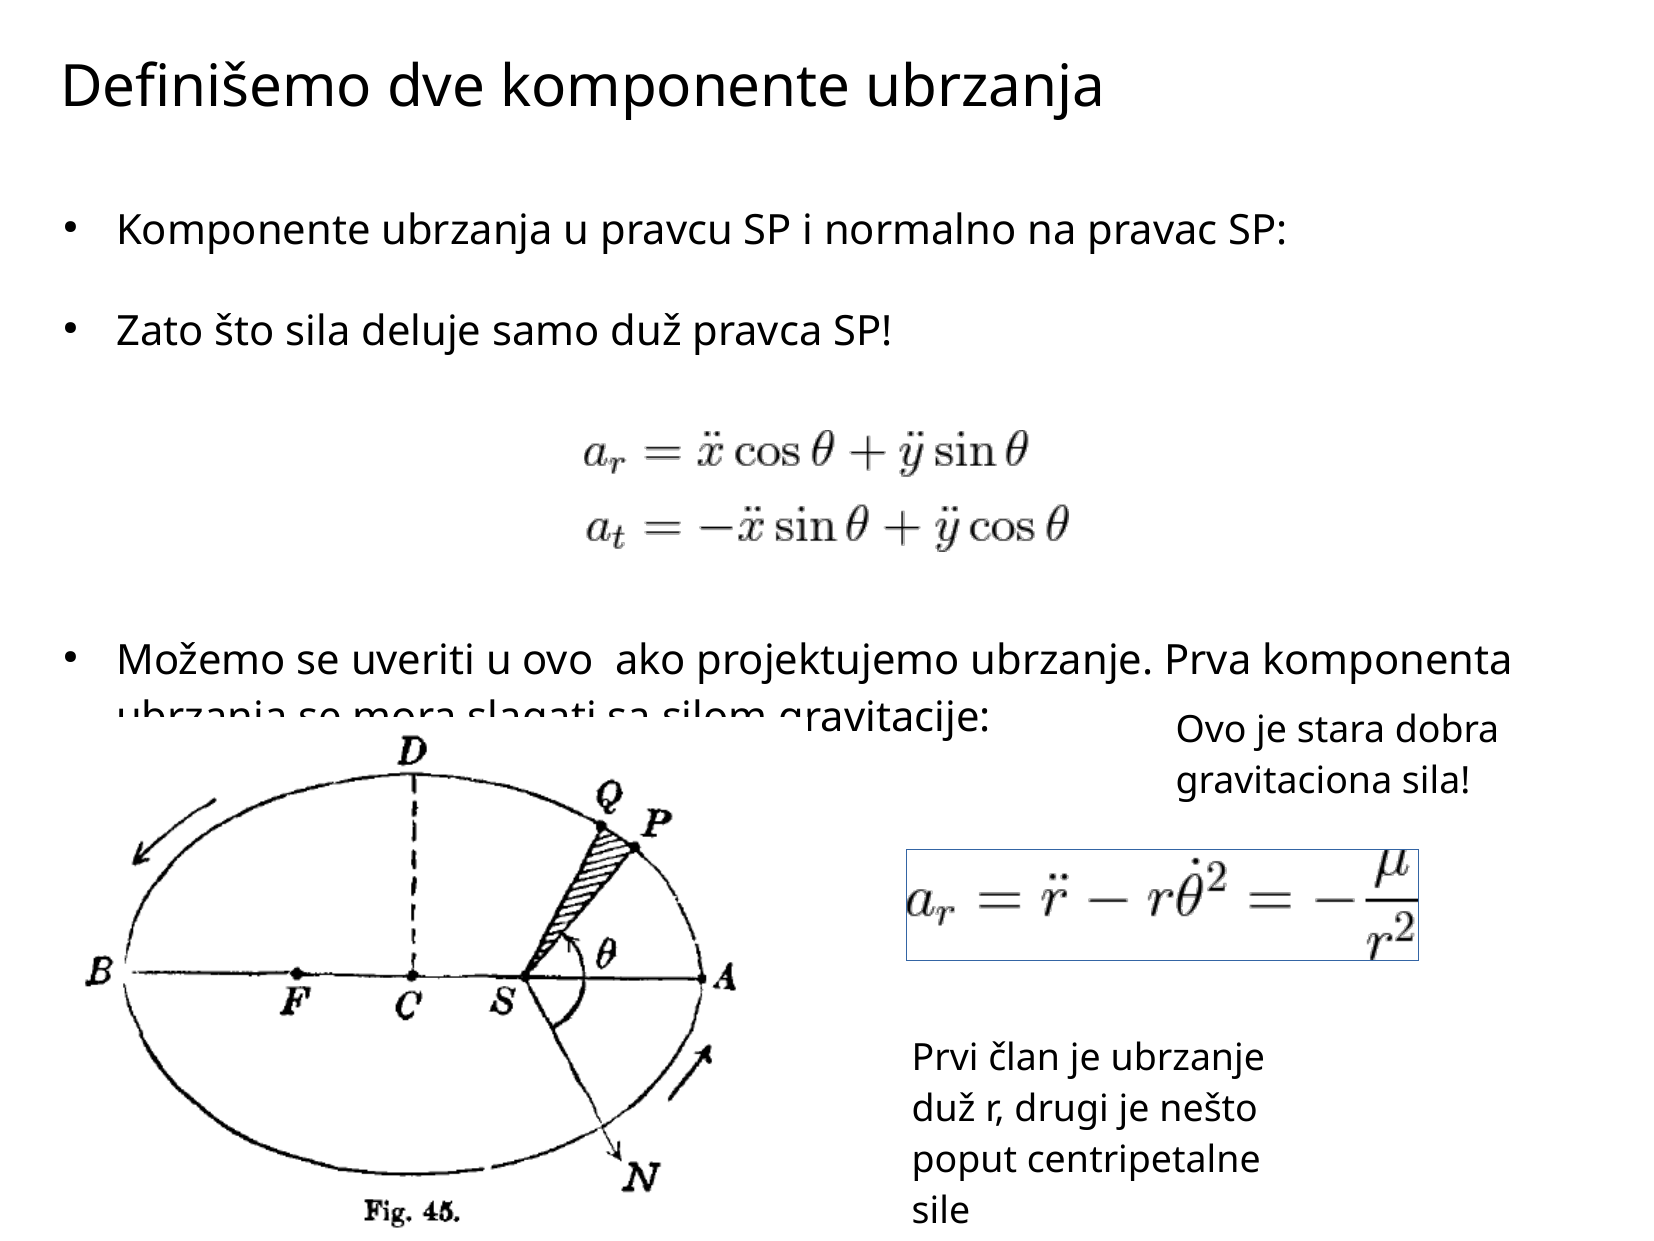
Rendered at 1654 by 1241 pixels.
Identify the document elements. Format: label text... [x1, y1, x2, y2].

list Komponente ubrzanja u pravcu SP i normalno na pravac SP: Zato što sila deluje samo duž pravca SP! Možemo se uveriti u ovo ako projektujemo ubrzanje. Prva komponenta ubrzanja se mora slagati sa silom gravitacije: [45, 199, 1635, 1173]
picture [584, 430, 1069, 553]
picture [36, 717, 808, 1240]
text_box Ovo je stara dobra gravitaciona sila! [1160, 695, 1597, 865]
title Definišemo dve komponente ubrzanja [59, 17, 1648, 150]
text_box Prvi član je ubrzanje duž r, drugi je nešto poput centripetalne sile [896, 1023, 1333, 1193]
picture [906, 849, 1419, 961]
